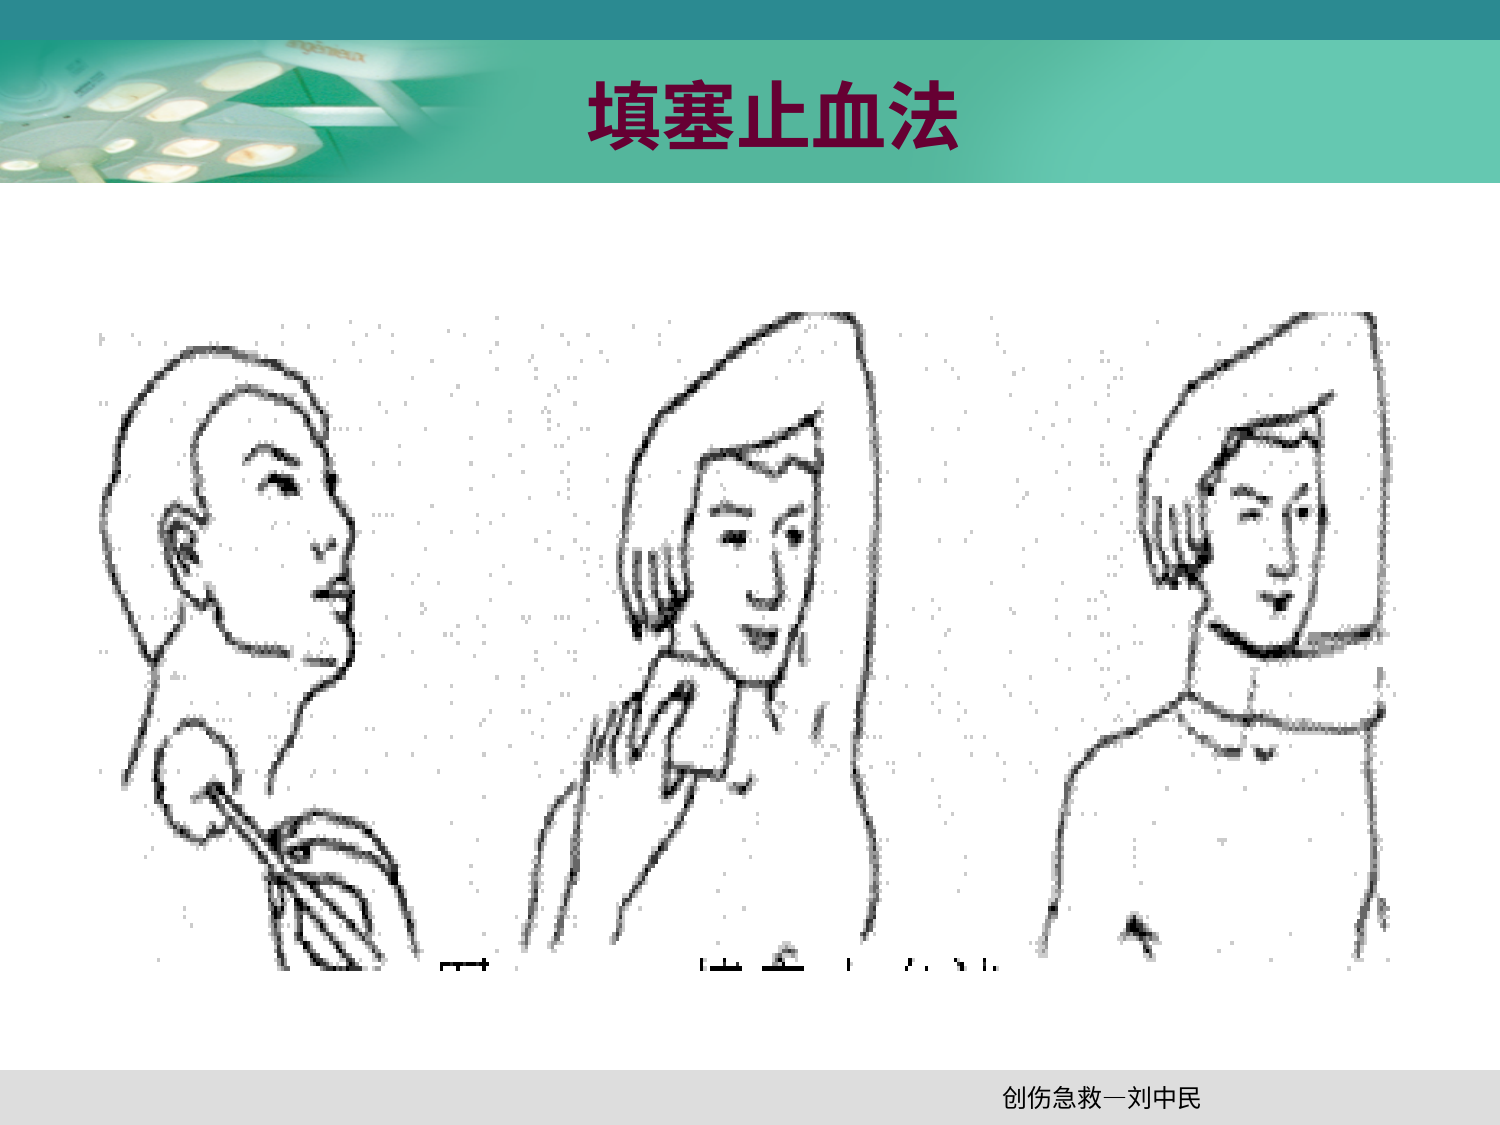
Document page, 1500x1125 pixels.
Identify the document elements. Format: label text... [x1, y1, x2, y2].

title 填塞止血法 [87, 62, 1461, 155]
picture [99, 312, 1400, 971]
text_box 创伤急救—刘中民 [987, 1074, 1463, 1125]
